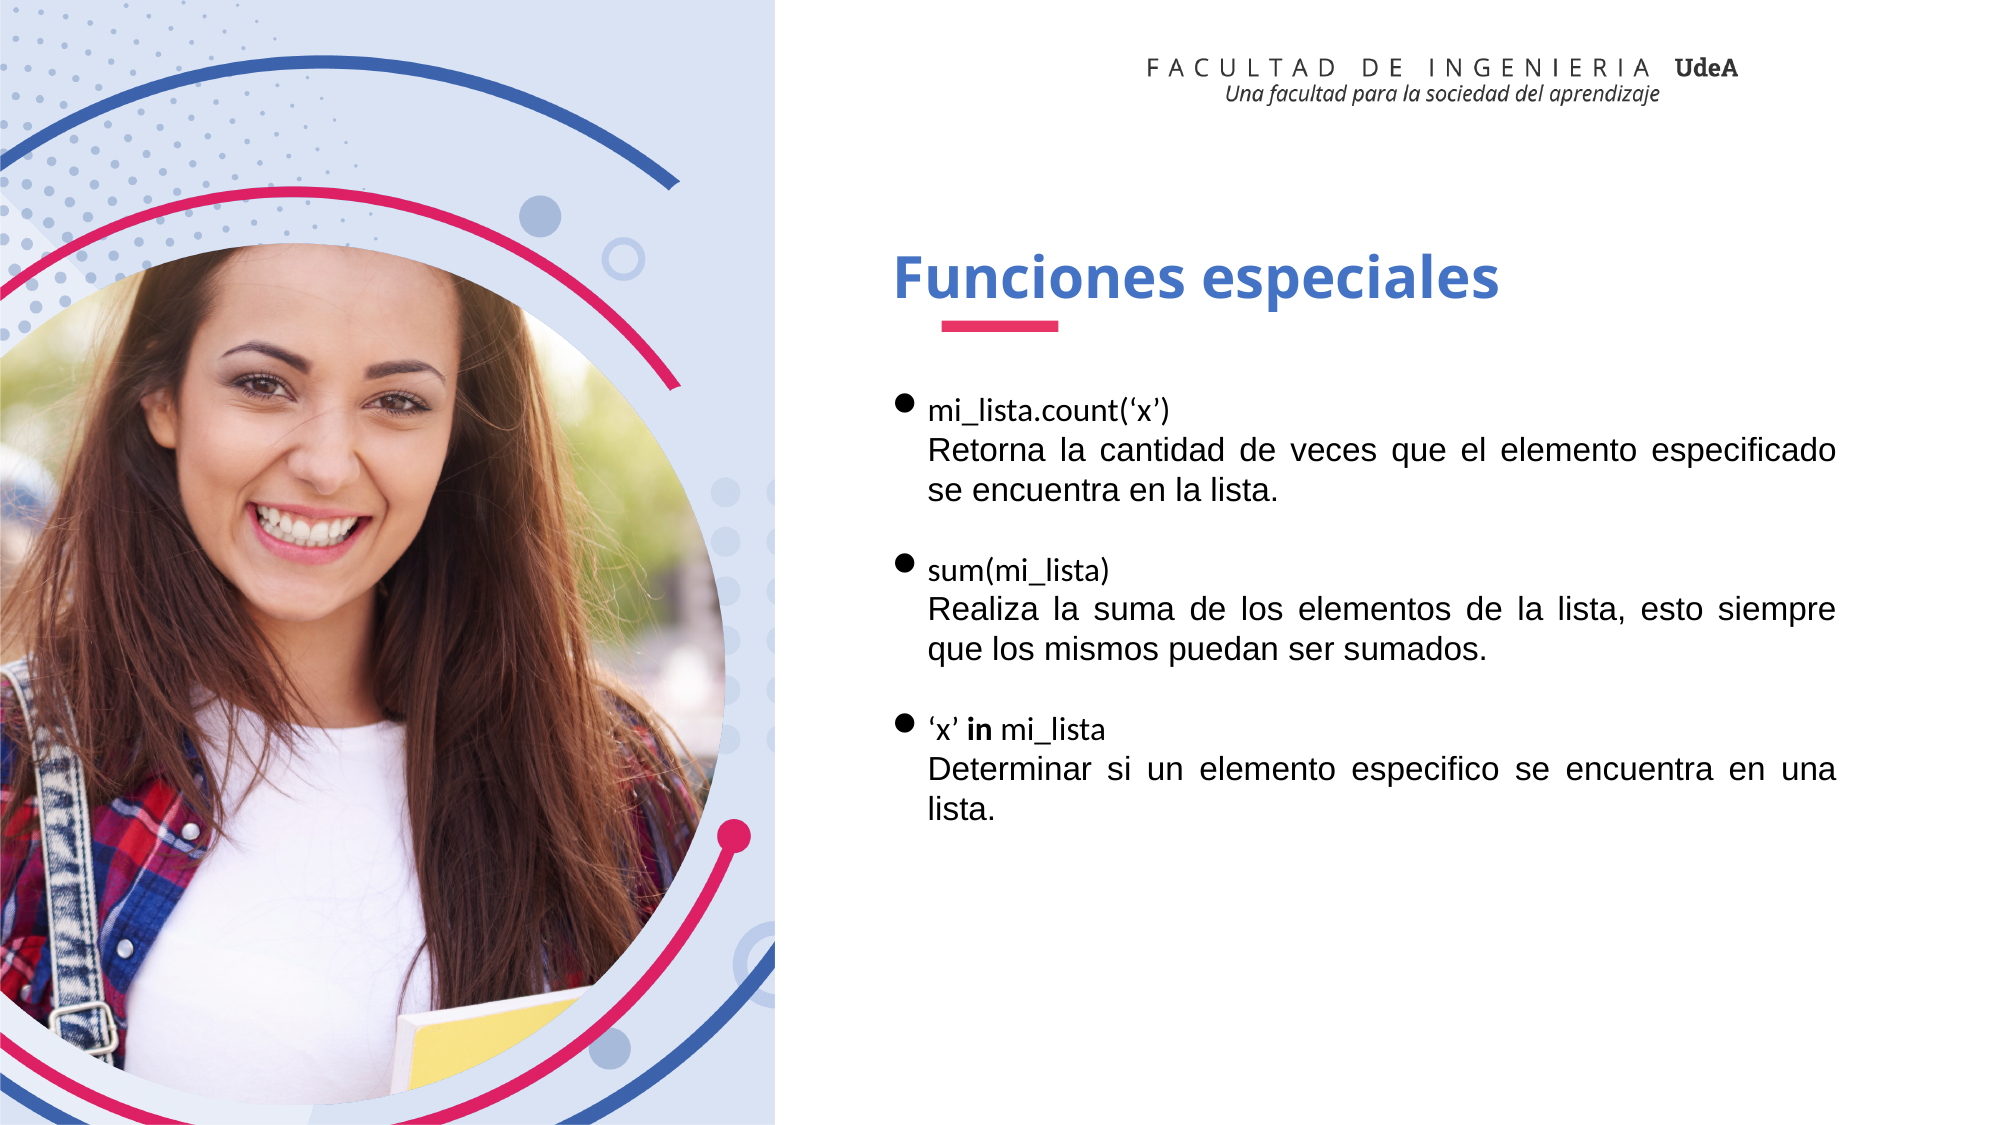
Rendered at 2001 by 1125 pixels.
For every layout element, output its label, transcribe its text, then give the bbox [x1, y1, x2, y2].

picture [0, 0, 775, 1125]
picture [1148, 57, 1738, 106]
text_box Funciones especiales [877, 224, 1774, 336]
text_box mi_lista.count(‘x’) Retorna la cantidad de veces que el elemento especificado se encuentra en la lista. sum(mi_lista) Realiza la suma de los elementos de la lista, esto siempre que los mismos puedan ser sumados. ‘x’ in mi_lista Determinar si un elemento especifico se encuentra en una lista. [877, 380, 1853, 835]
